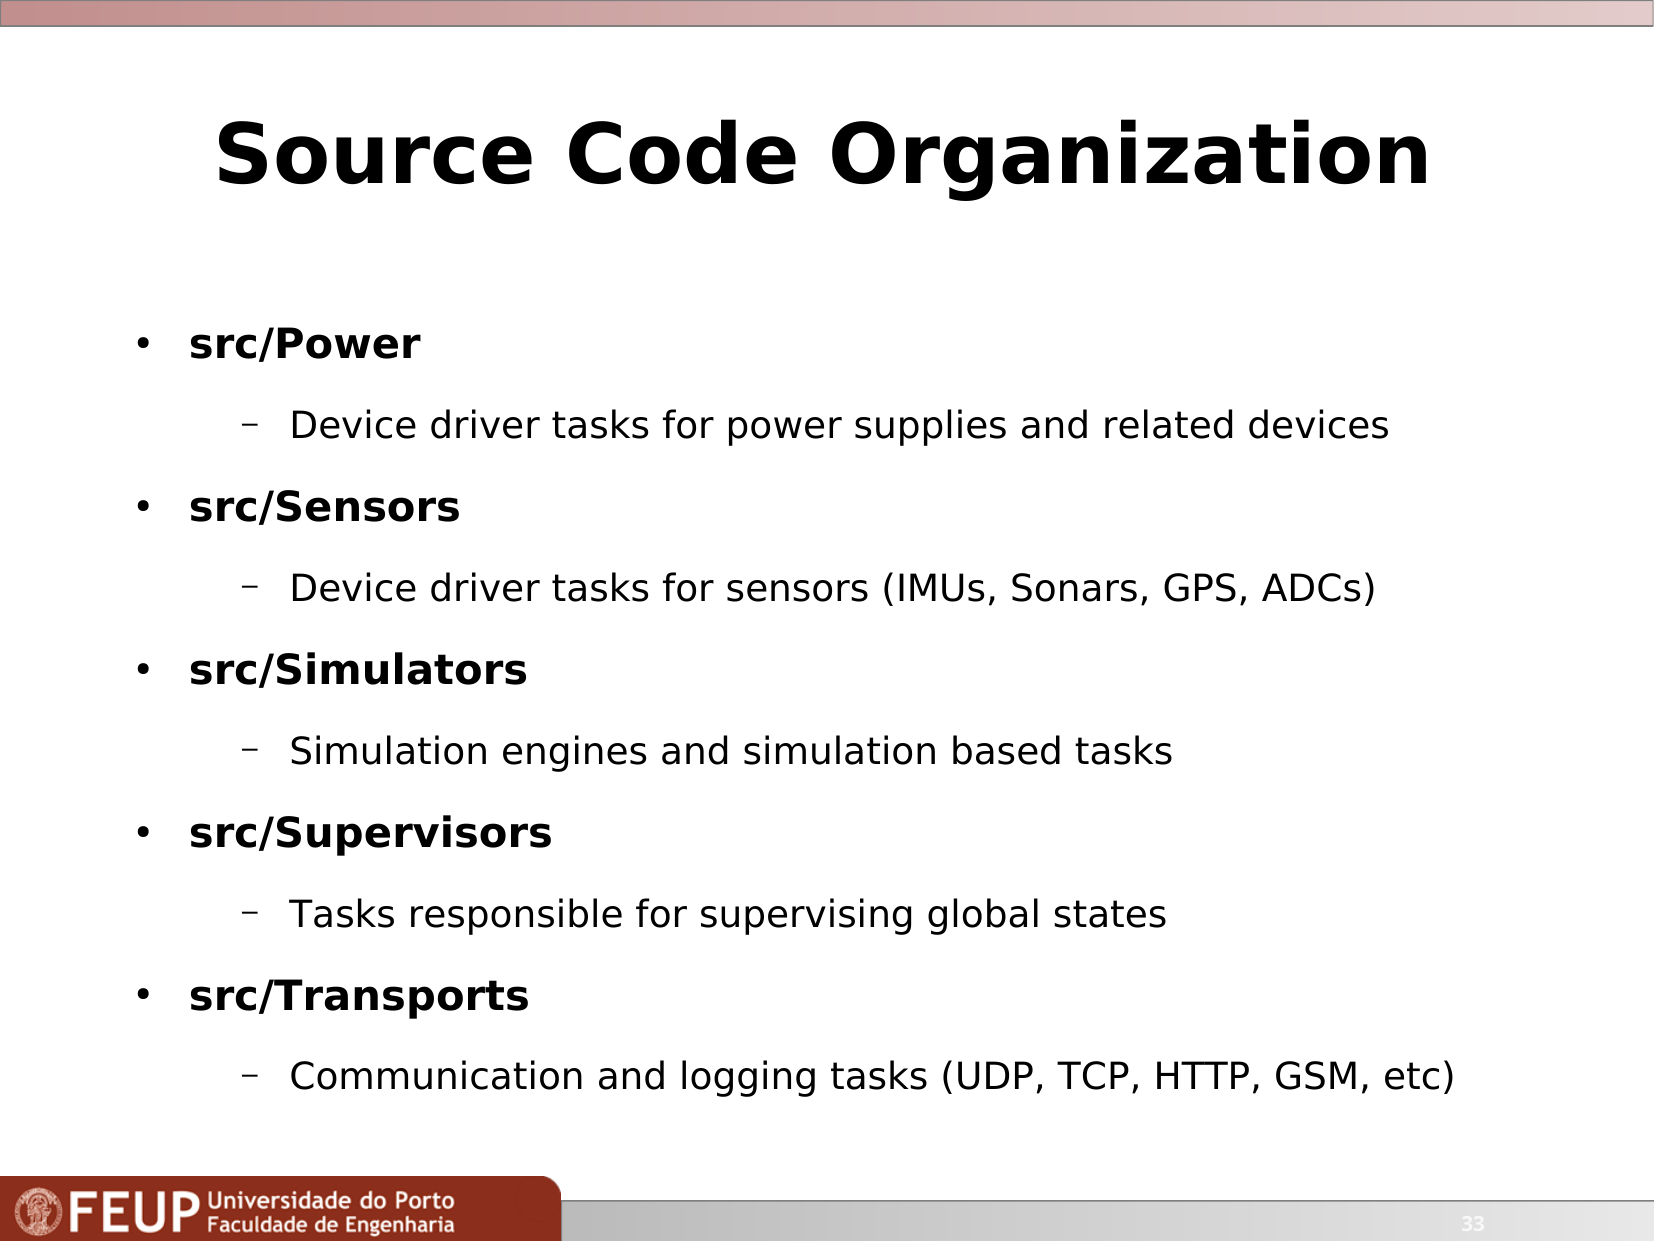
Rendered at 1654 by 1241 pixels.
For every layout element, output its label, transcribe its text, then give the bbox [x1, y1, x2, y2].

list src/Power Device driver tasks for power supplies and related devices src/Sensors Device driver tasks for sensors (IMUs, Sonars, GPS, ADCs) src/Simulators Simulation engines and simulation based tasks src/Supervisors Tasks responsible for supervising global states src/Transports Communication and logging tasks (UDP, TCP, HTTP, GSM, etc) [118, 319, 1571, 1099]
title Source Code Organization [64, 70, 1582, 239]
picture [0, 1176, 561, 1241]
